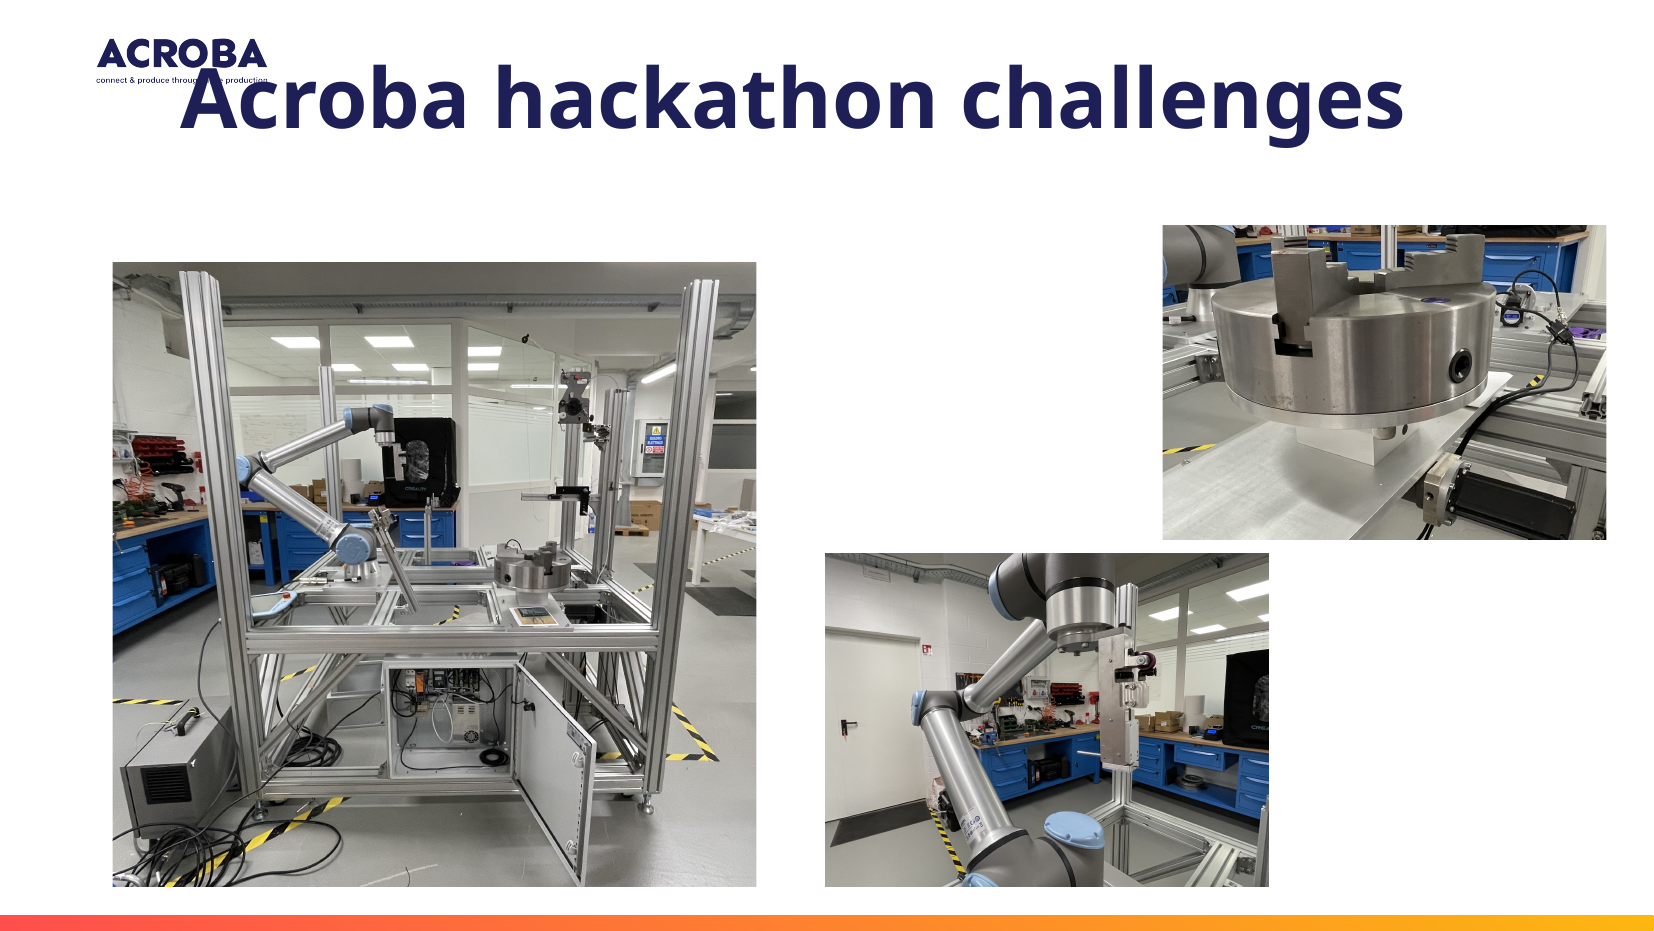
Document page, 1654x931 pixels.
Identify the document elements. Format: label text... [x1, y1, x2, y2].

title Acroba hackathon challenges [124, 37, 1463, 119]
picture [1162, 225, 1607, 540]
picture [96, 34, 272, 89]
picture [825, 553, 1269, 887]
picture [112, 262, 757, 887]
